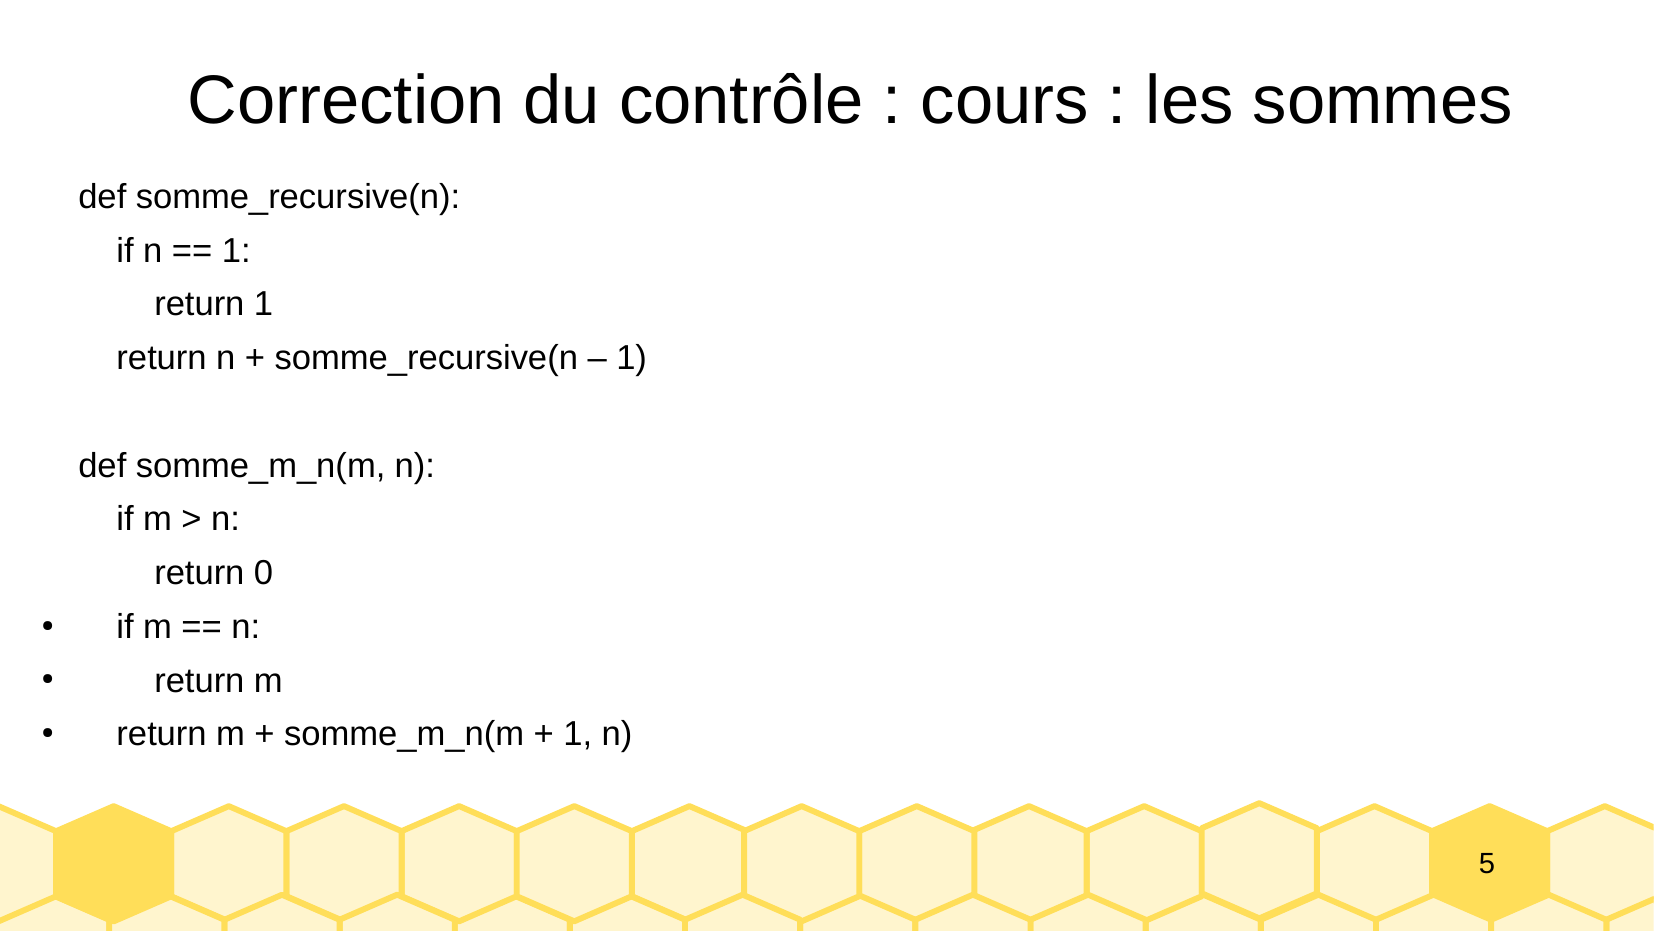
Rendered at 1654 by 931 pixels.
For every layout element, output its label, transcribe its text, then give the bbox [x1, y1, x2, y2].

title Correction du contrôle : cours : les sommes [106, 21, 1595, 178]
list def somme_recursive(n): if n == 1: return 1 return n + somme_recursive(n – 1) def somme_m_n(m, n): if m > n: return 0 if m == n: return m return m + somme_m_n(m + 1, n) [29, 177, 1571, 758]
